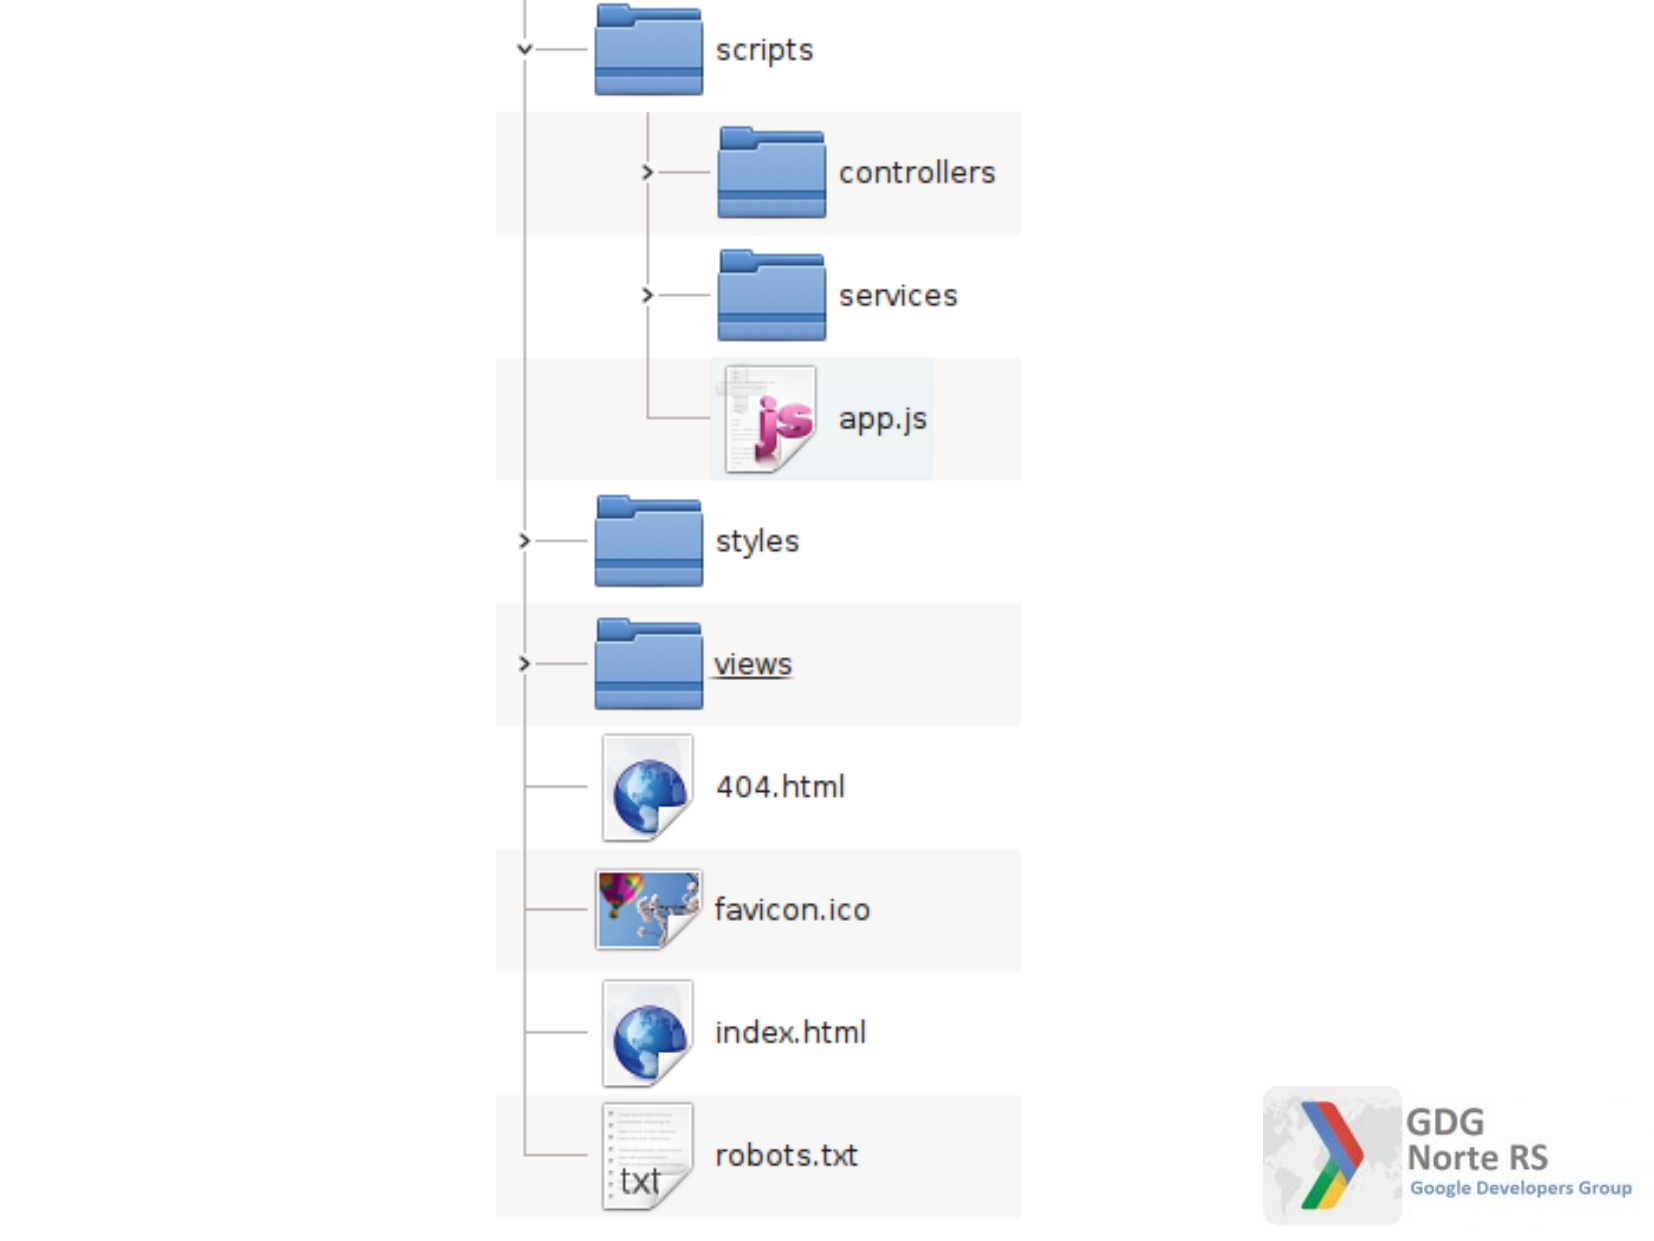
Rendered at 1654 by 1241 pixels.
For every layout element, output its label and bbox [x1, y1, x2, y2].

picture [496, 0, 1021, 1241]
picture [1263, 1086, 1654, 1228]
